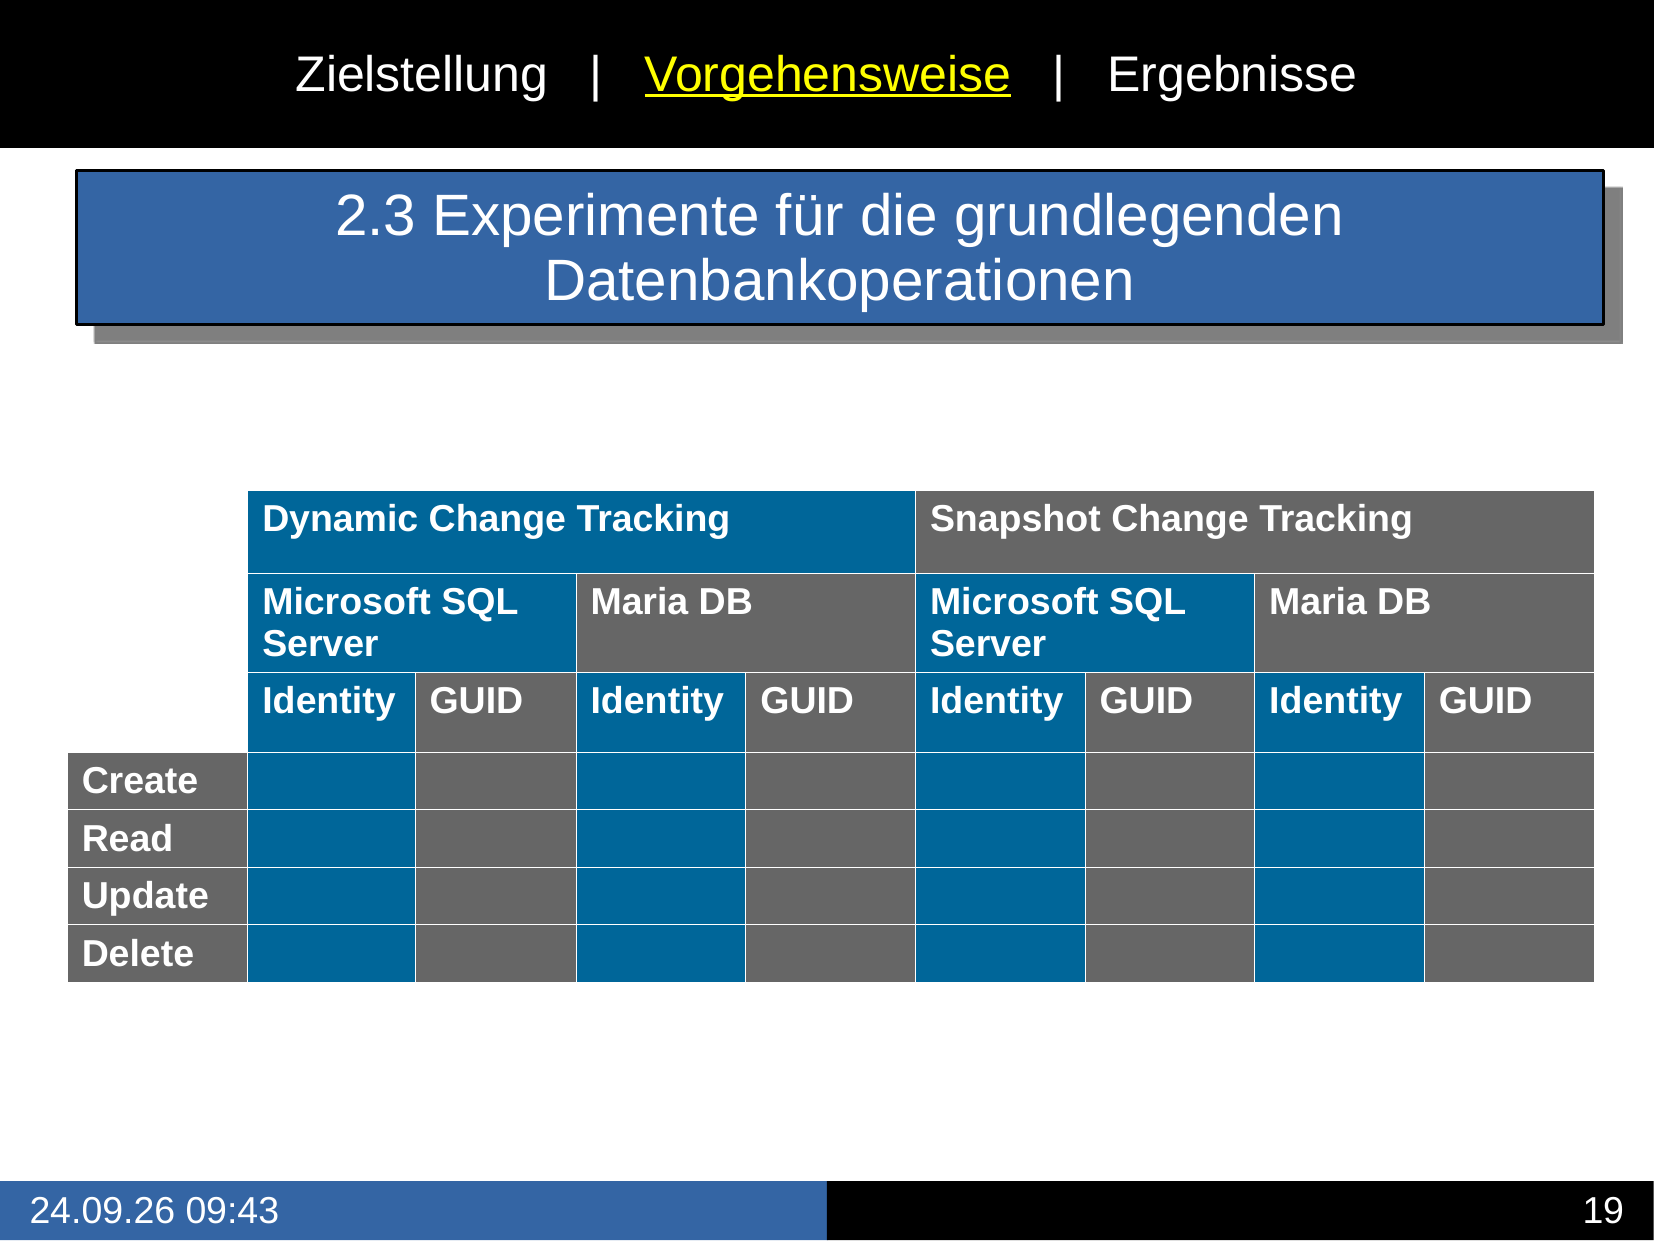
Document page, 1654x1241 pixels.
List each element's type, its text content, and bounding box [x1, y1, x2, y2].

table_cell [1255, 753, 1424, 809]
table_cell Microsoft SQL Server [916, 574, 1254, 672]
table_cell [248, 925, 415, 982]
table_cell Update [68, 868, 247, 924]
table_cell [746, 810, 915, 867]
table_cell [1086, 753, 1254, 809]
table_cell [1425, 868, 1594, 924]
table_cell Identity [916, 673, 1085, 752]
table_cell Create [68, 753, 247, 809]
table_cell [68, 574, 247, 672]
table_cell [1086, 983, 1254, 1108]
table_cell [248, 810, 415, 867]
table_cell [416, 810, 576, 867]
table_cell [746, 983, 915, 1108]
table_header [68, 491, 247, 573]
table_cell [1255, 983, 1424, 1108]
table_cell [416, 983, 576, 1108]
table_header Snapshot Change Tracking [916, 491, 1594, 573]
table_cell [248, 983, 415, 1108]
title 2.3 Experimente für die grundlegenden Datenbankoperationen [76, 170, 1604, 325]
table_cell [916, 925, 1085, 982]
table_cell Identity [577, 673, 745, 752]
table_cell Delete [68, 925, 247, 982]
table_cell [746, 925, 915, 982]
table_cell [916, 810, 1085, 867]
table_cell Identity [248, 673, 415, 752]
table_cell [248, 868, 415, 924]
table_cell Maria DB [577, 574, 915, 672]
table_cell [1425, 753, 1594, 809]
table_cell [1086, 868, 1254, 924]
table_cell Maria DB [1255, 574, 1594, 672]
table_cell Microsoft SQL Server [248, 574, 576, 672]
table_cell [248, 753, 415, 809]
table_cell [916, 753, 1085, 809]
table_cell [746, 753, 915, 809]
table_cell [577, 925, 745, 982]
table_cell [1425, 925, 1594, 982]
table_cell [1086, 810, 1254, 867]
table_cell Read [68, 810, 247, 867]
table_cell [1255, 868, 1424, 924]
table_cell [1255, 925, 1424, 982]
table_cell [416, 868, 576, 924]
table_cell [916, 868, 1085, 924]
table_cell [416, 925, 576, 982]
table_cell [1425, 810, 1594, 867]
table_cell GUID [1425, 673, 1594, 752]
table_header Dynamic Change Tracking [248, 491, 915, 573]
table_cell [916, 983, 1085, 1108]
table_cell [746, 868, 915, 924]
table_cell [577, 983, 745, 1108]
table_cell GUID [1086, 673, 1254, 752]
table_cell [416, 753, 576, 809]
table_cell [1086, 925, 1254, 982]
text_box Zielstellung | Vorgehensweise | Ergebnisse [0, 0, 1654, 148]
table_cell [577, 868, 745, 924]
table_cell [68, 983, 247, 1108]
table_cell [577, 753, 745, 809]
table_cell GUID [746, 673, 915, 752]
table_cell GUID [416, 673, 576, 752]
table_cell Identity [1255, 673, 1424, 752]
table_cell [577, 810, 745, 867]
table_cell [68, 673, 247, 752]
table_cell [1255, 810, 1424, 867]
table_cell [1425, 983, 1594, 1108]
